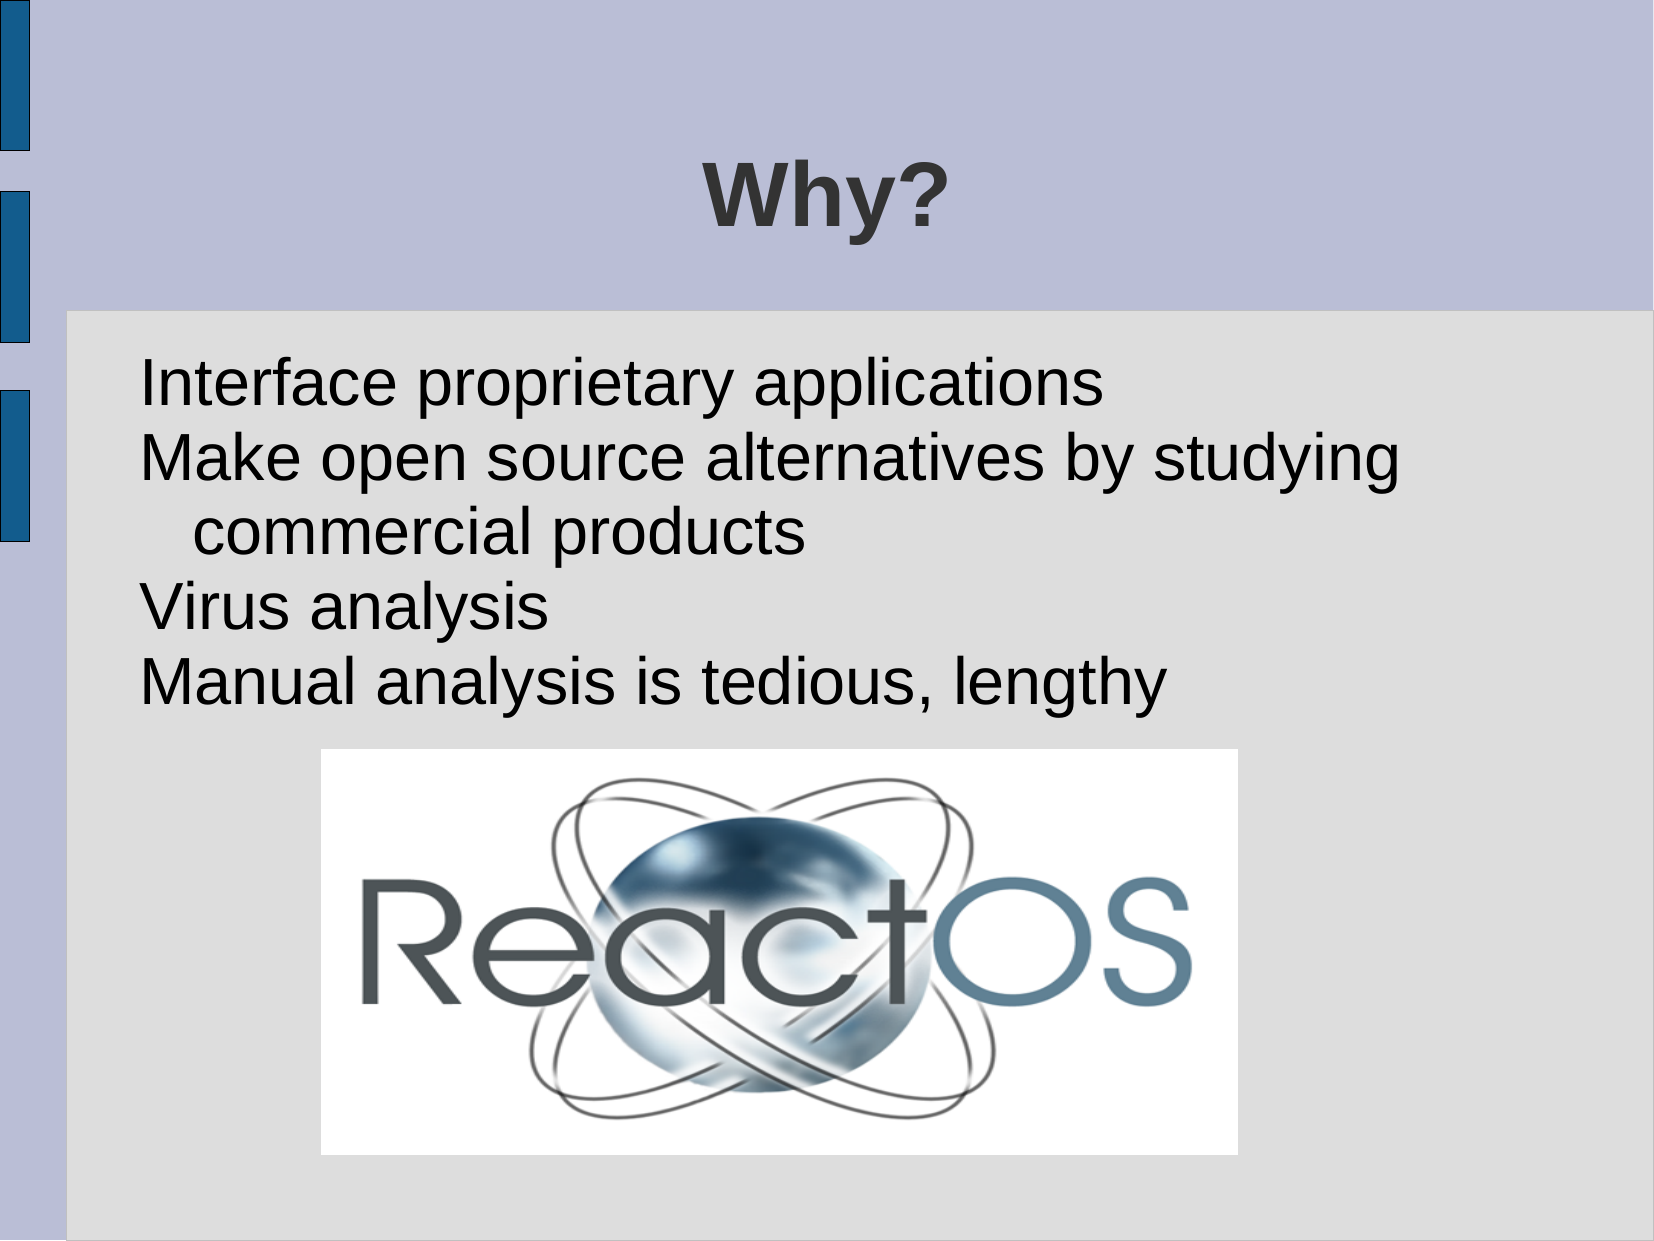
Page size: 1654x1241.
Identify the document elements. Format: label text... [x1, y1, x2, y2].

picture [321, 749, 1238, 1155]
title Why? [121, 91, 1534, 299]
list Interface proprietary applications Make open source alternatives by studying commercial products Virus analysis Manual analysis is tedious, lengthy [121, 344, 1534, 1127]
